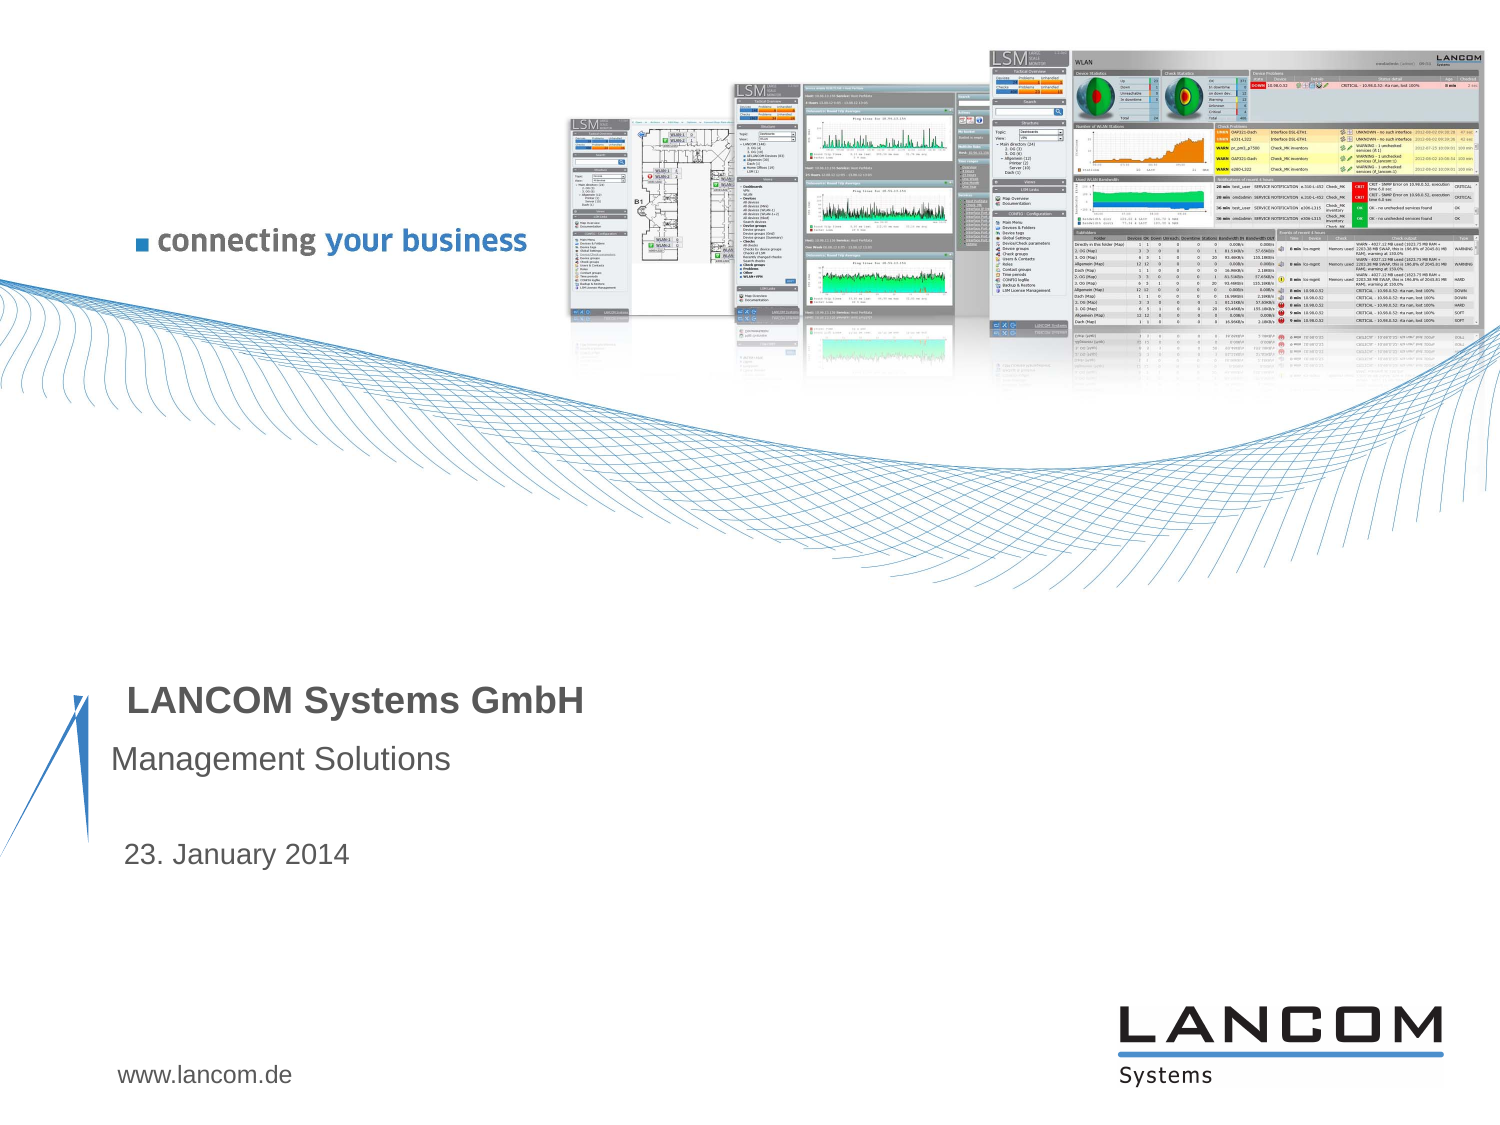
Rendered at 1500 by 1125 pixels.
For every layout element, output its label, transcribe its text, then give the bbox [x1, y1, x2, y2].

picture [0, 0, 1500, 708]
list LANCOM Systems GmbH [111, 667, 1223, 729]
picture [1117, 1006, 1444, 1088]
subtitle Management Solutions [95, 729, 1146, 857]
list 23. January 2014 [109, 827, 1144, 883]
